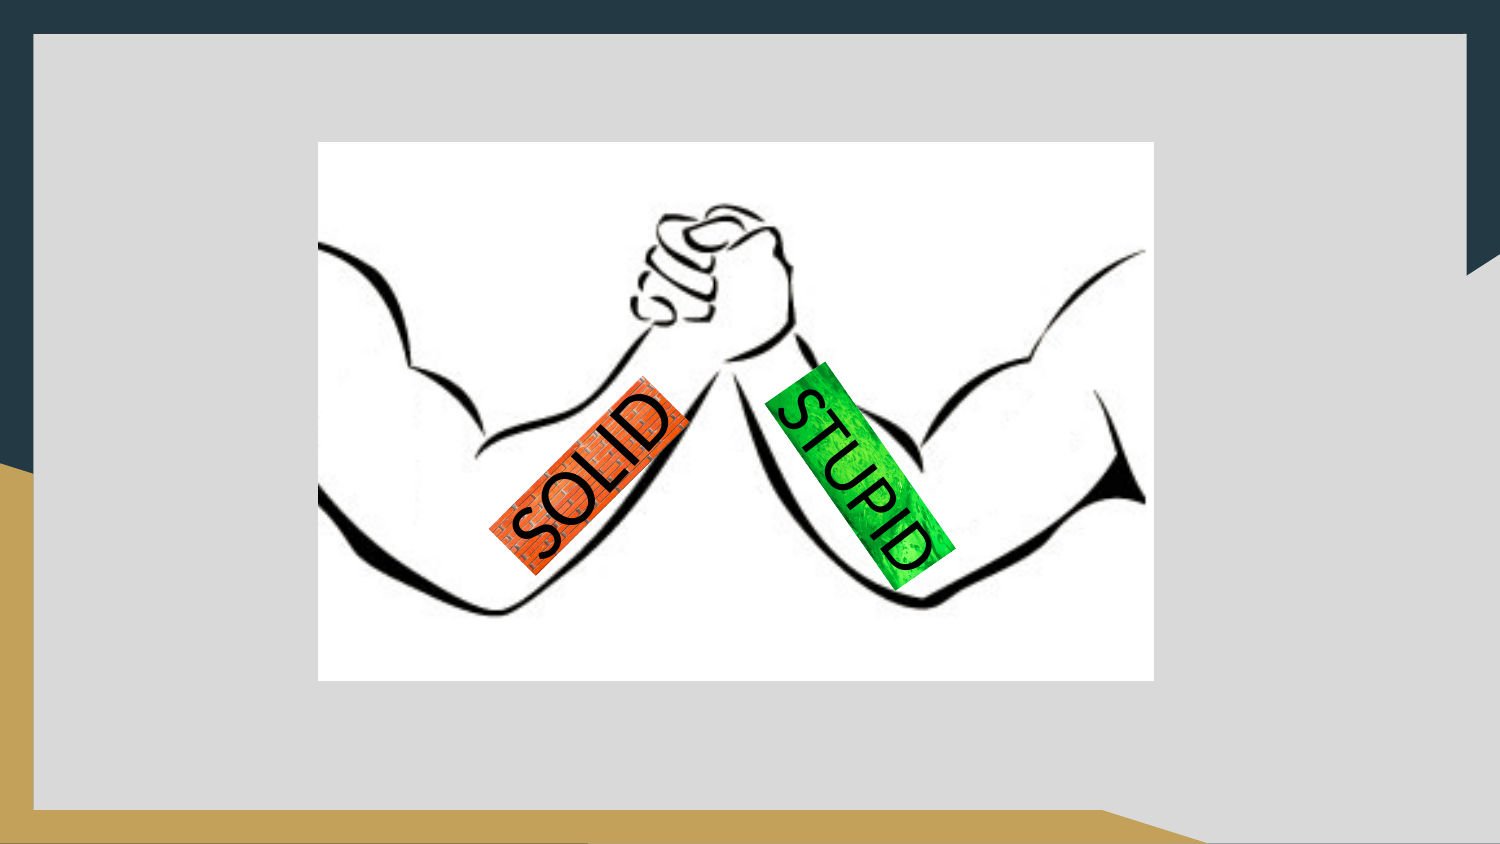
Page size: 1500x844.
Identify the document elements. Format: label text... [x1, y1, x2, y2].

text_box STUPID [740, 344, 1015, 652]
picture [318, 142, 1154, 681]
text_box SOLID [461, 291, 759, 598]
